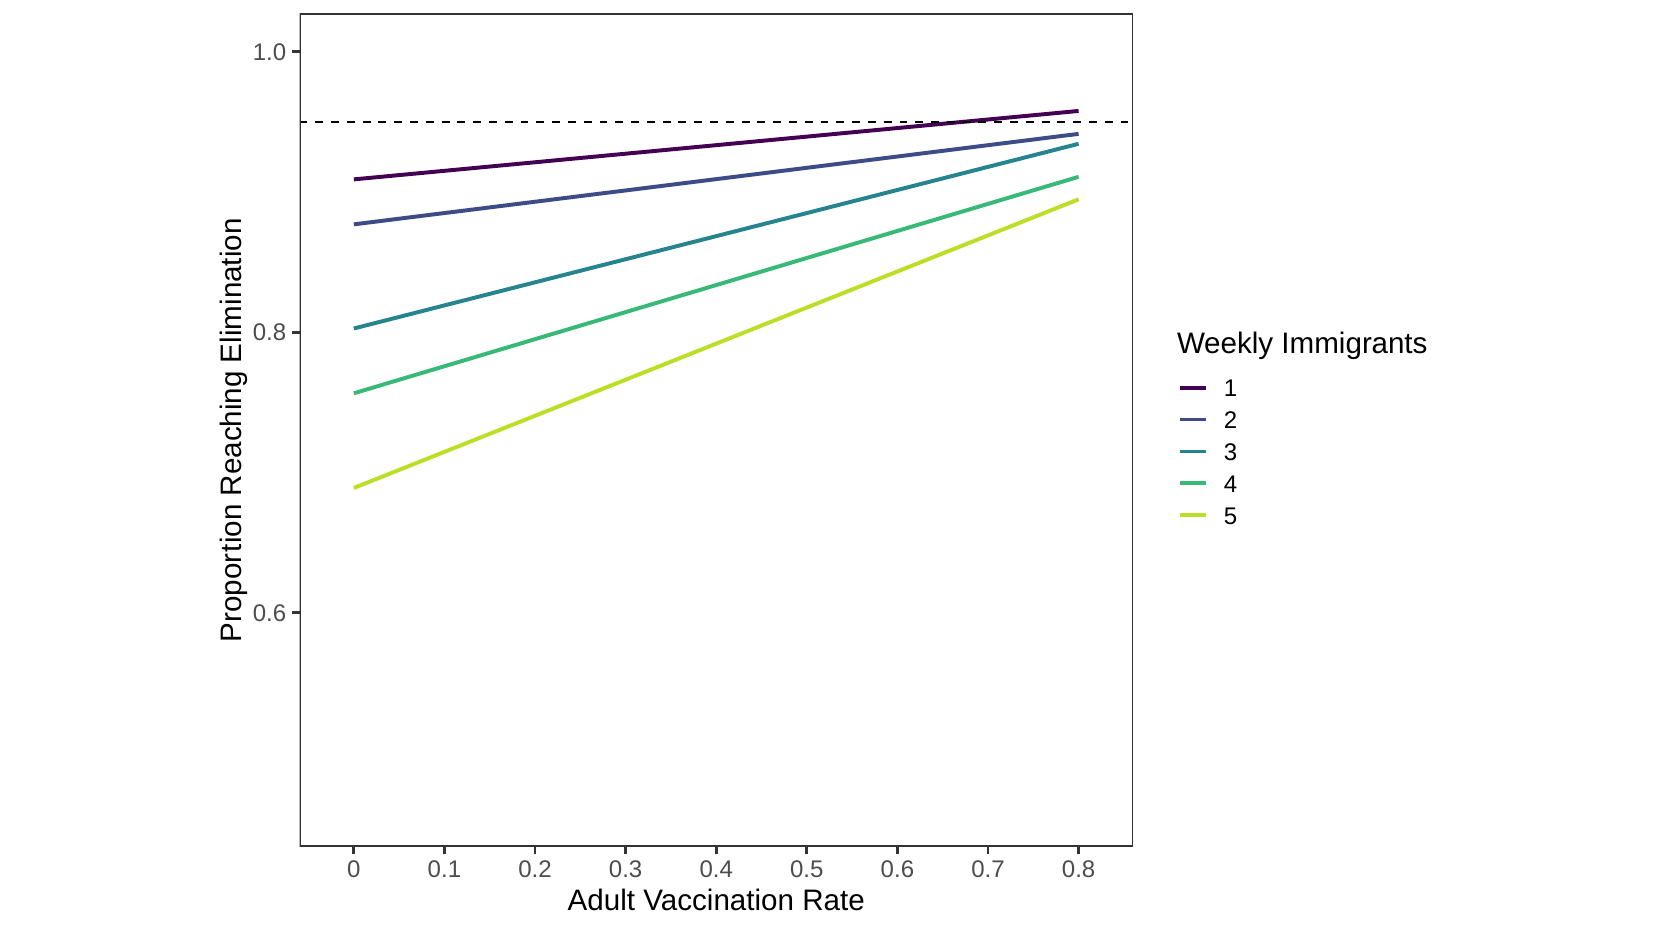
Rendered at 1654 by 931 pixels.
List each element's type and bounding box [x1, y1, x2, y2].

picture [205, 1, 1452, 931]
